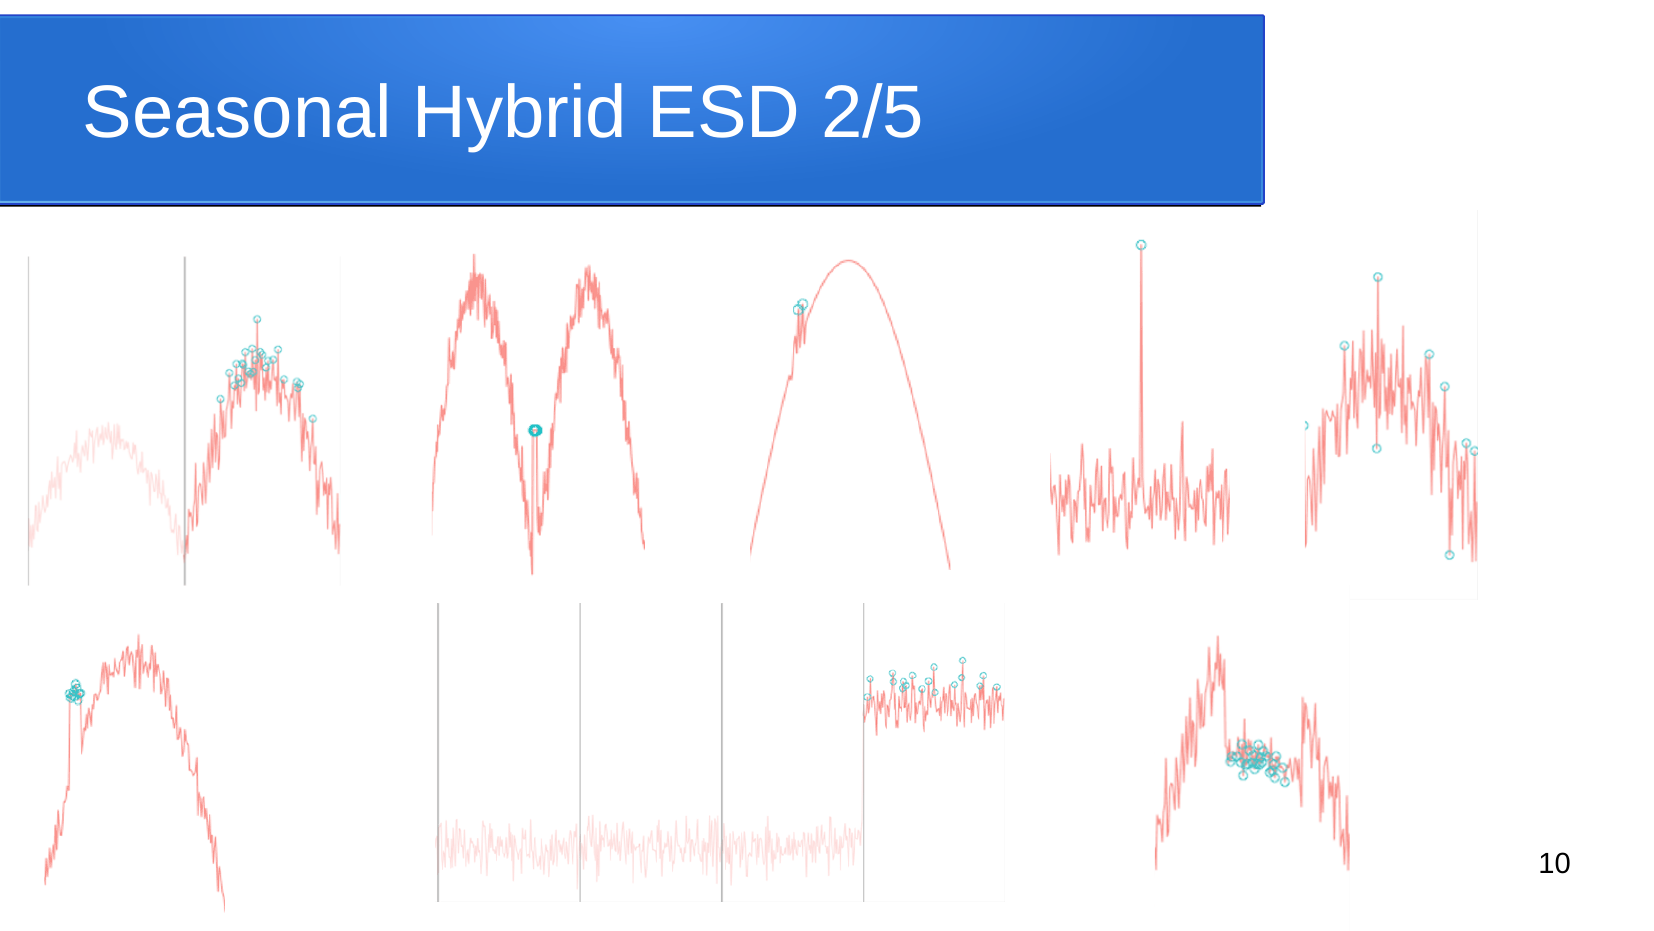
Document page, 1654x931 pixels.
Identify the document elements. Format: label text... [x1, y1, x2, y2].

picture [1155, 210, 1478, 931]
picture [431, 230, 1009, 916]
picture [750, 246, 951, 571]
picture [27, 225, 346, 916]
picture [1050, 213, 1230, 571]
title Seasonal Hybrid ESD 2/5 [82, 35, 1235, 189]
